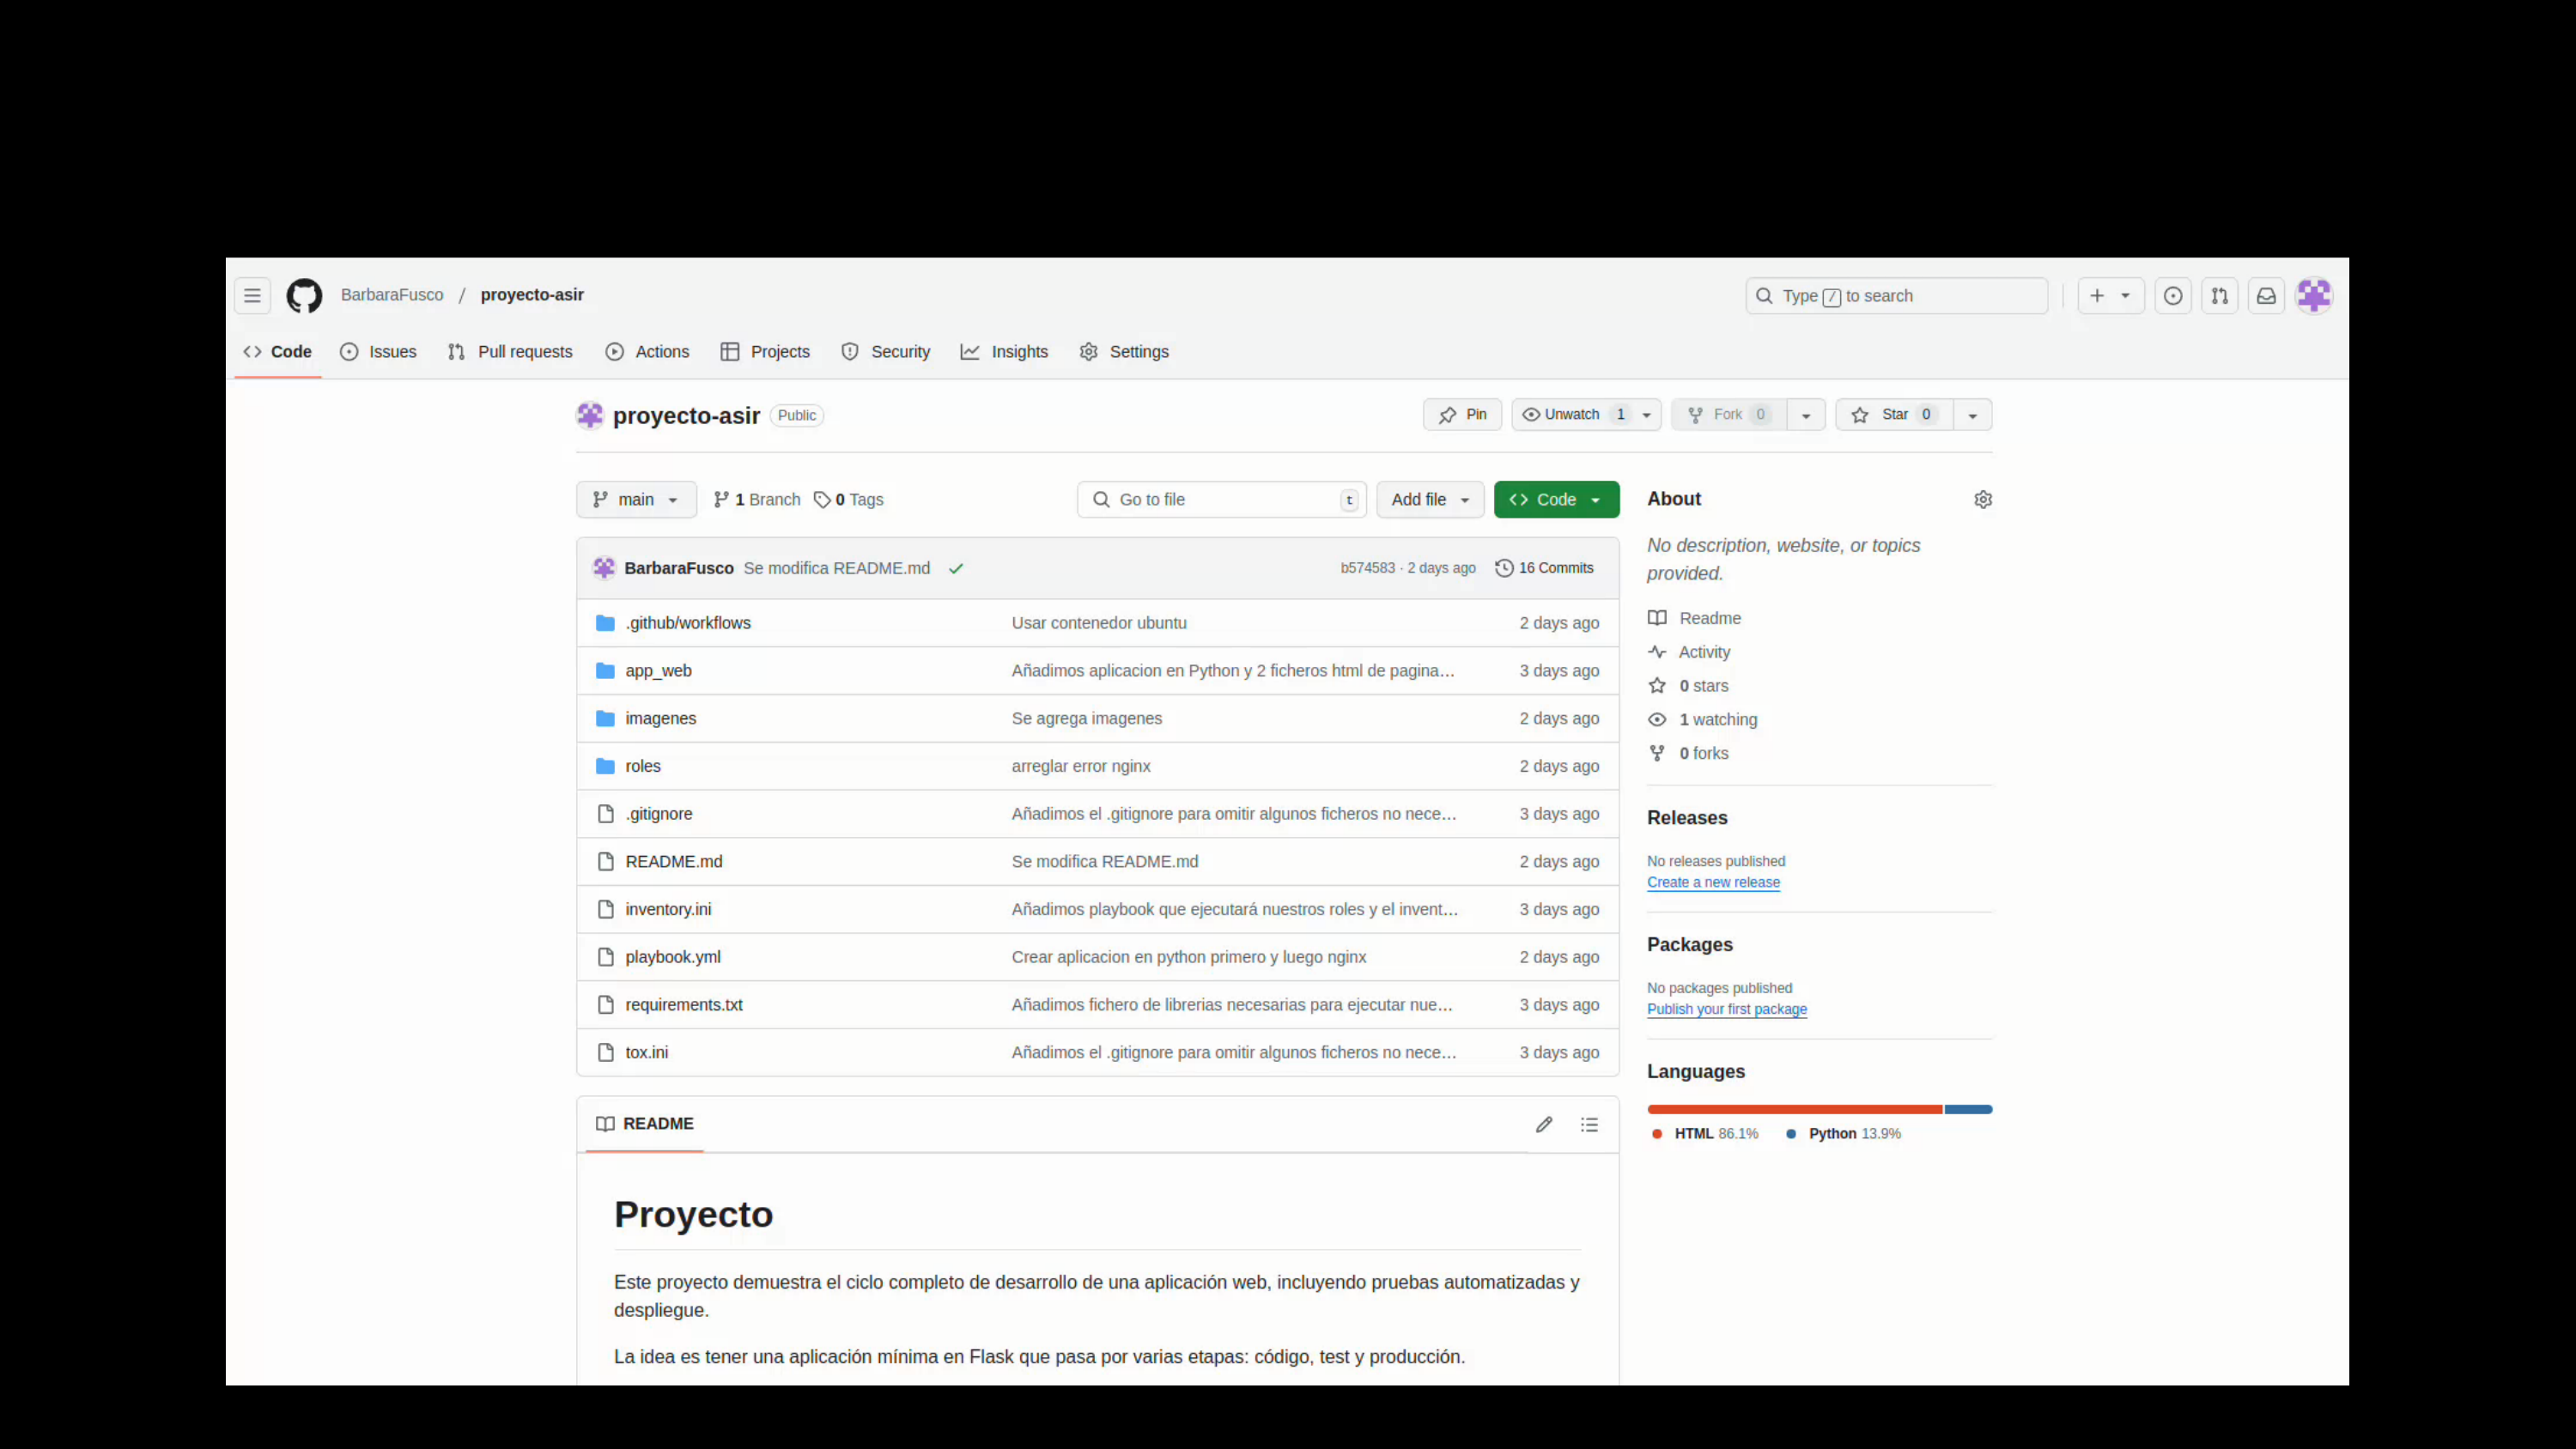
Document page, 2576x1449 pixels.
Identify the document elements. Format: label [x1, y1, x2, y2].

text_box [225, 258, 2349, 1386]
